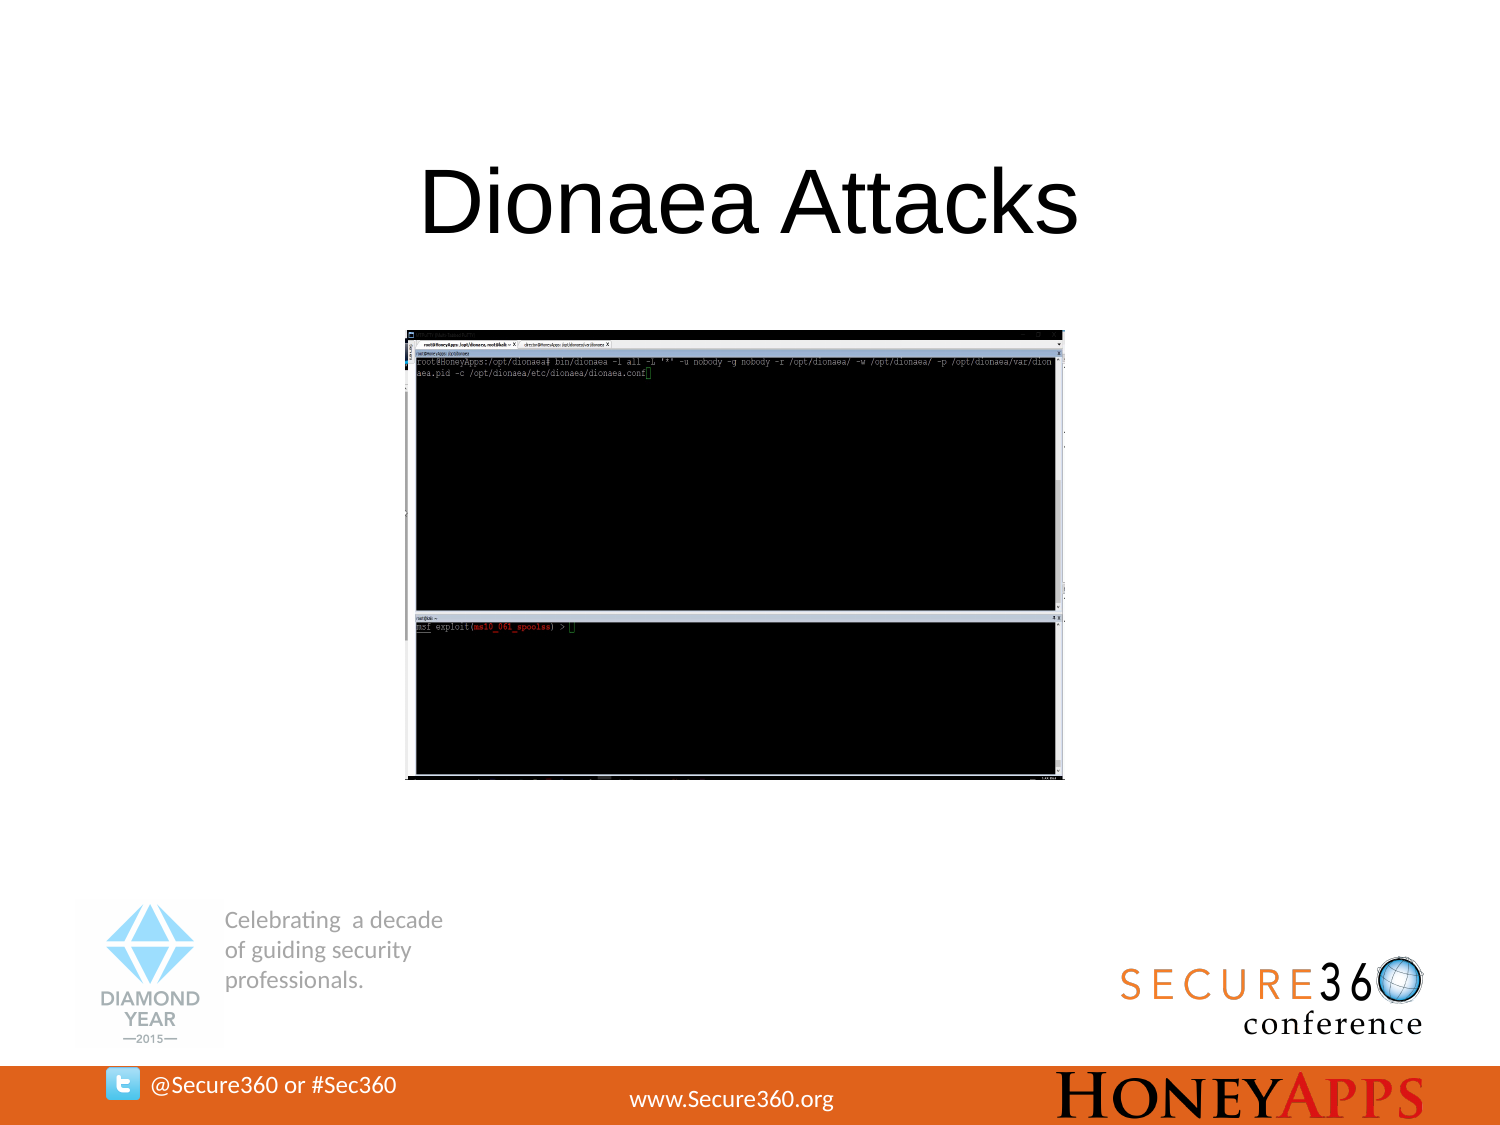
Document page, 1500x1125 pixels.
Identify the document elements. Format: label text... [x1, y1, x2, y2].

text_box [405, 329, 1066, 781]
picture [75, 899, 224, 1048]
picture [1004, 956, 1486, 1125]
picture [106, 1067, 140, 1100]
title Dionaea Attacks [112, 147, 1388, 255]
